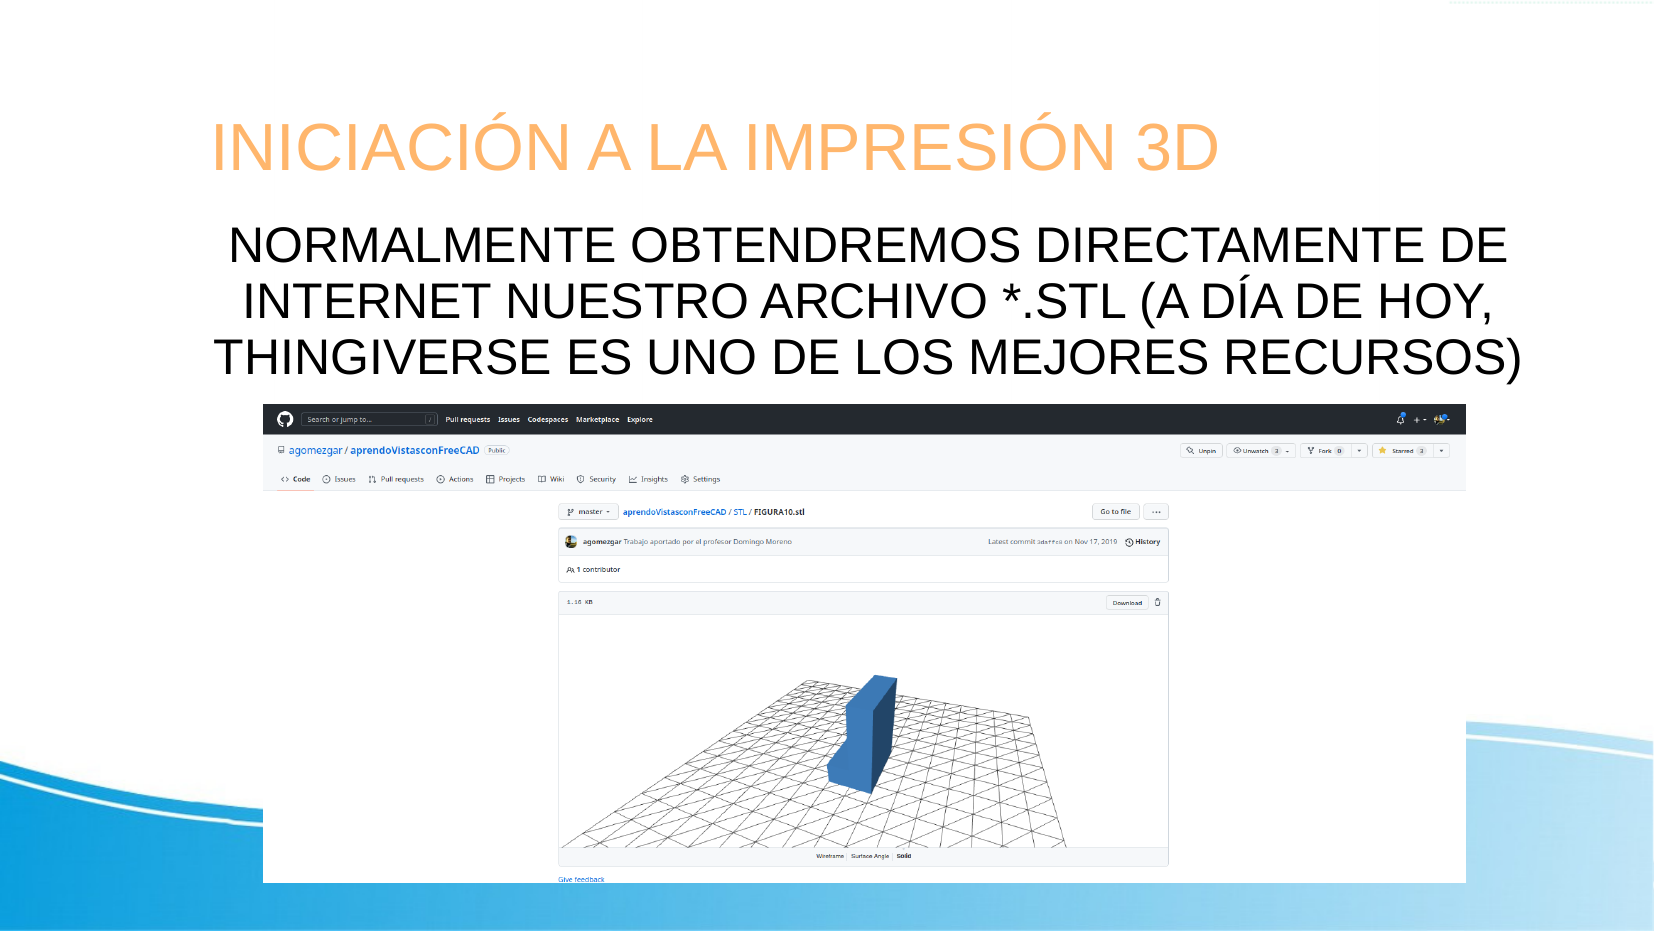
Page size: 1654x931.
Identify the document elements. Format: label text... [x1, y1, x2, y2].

list NORMALMENTE OBTENDREMOS DIRECTAMENTE DE INTERNET NUESTRO ARCHIVO *.STL (A DÍA DE HOY, THINGIVERSE ES UNO DE LOS MEJORES RECURSOS) [82, 217, 1584, 398]
text_box INICIACIÓN A LA IMPRESIÓN 3D [195, 102, 1485, 193]
picture [0, 0, 1654, 931]
